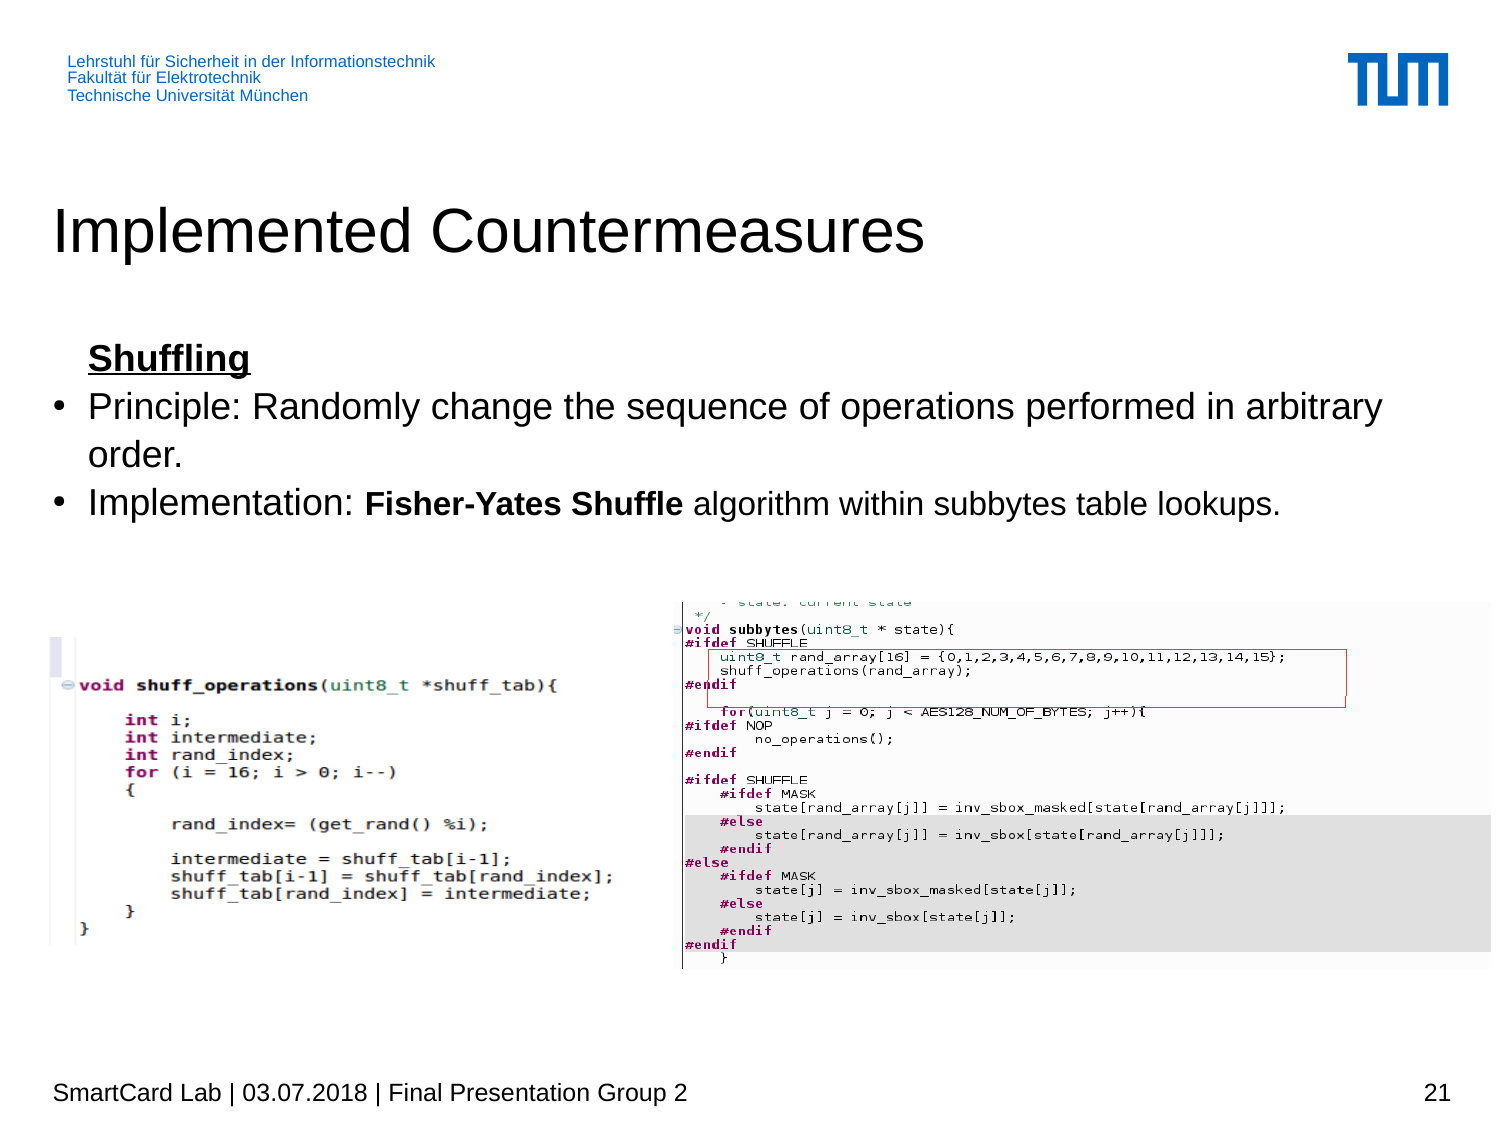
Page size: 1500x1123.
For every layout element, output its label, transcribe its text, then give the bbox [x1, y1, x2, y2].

title Implemented Countermeasures [52, 195, 1453, 266]
picture [673, 602, 1491, 969]
list Shuffling Principle: Randomly change the sequence of operations performed in arbitrary order. Implementation: Fisher-Yates Shuffle algorithm within subbytes table lookups. [52, 330, 1453, 663]
picture [49, 637, 638, 945]
